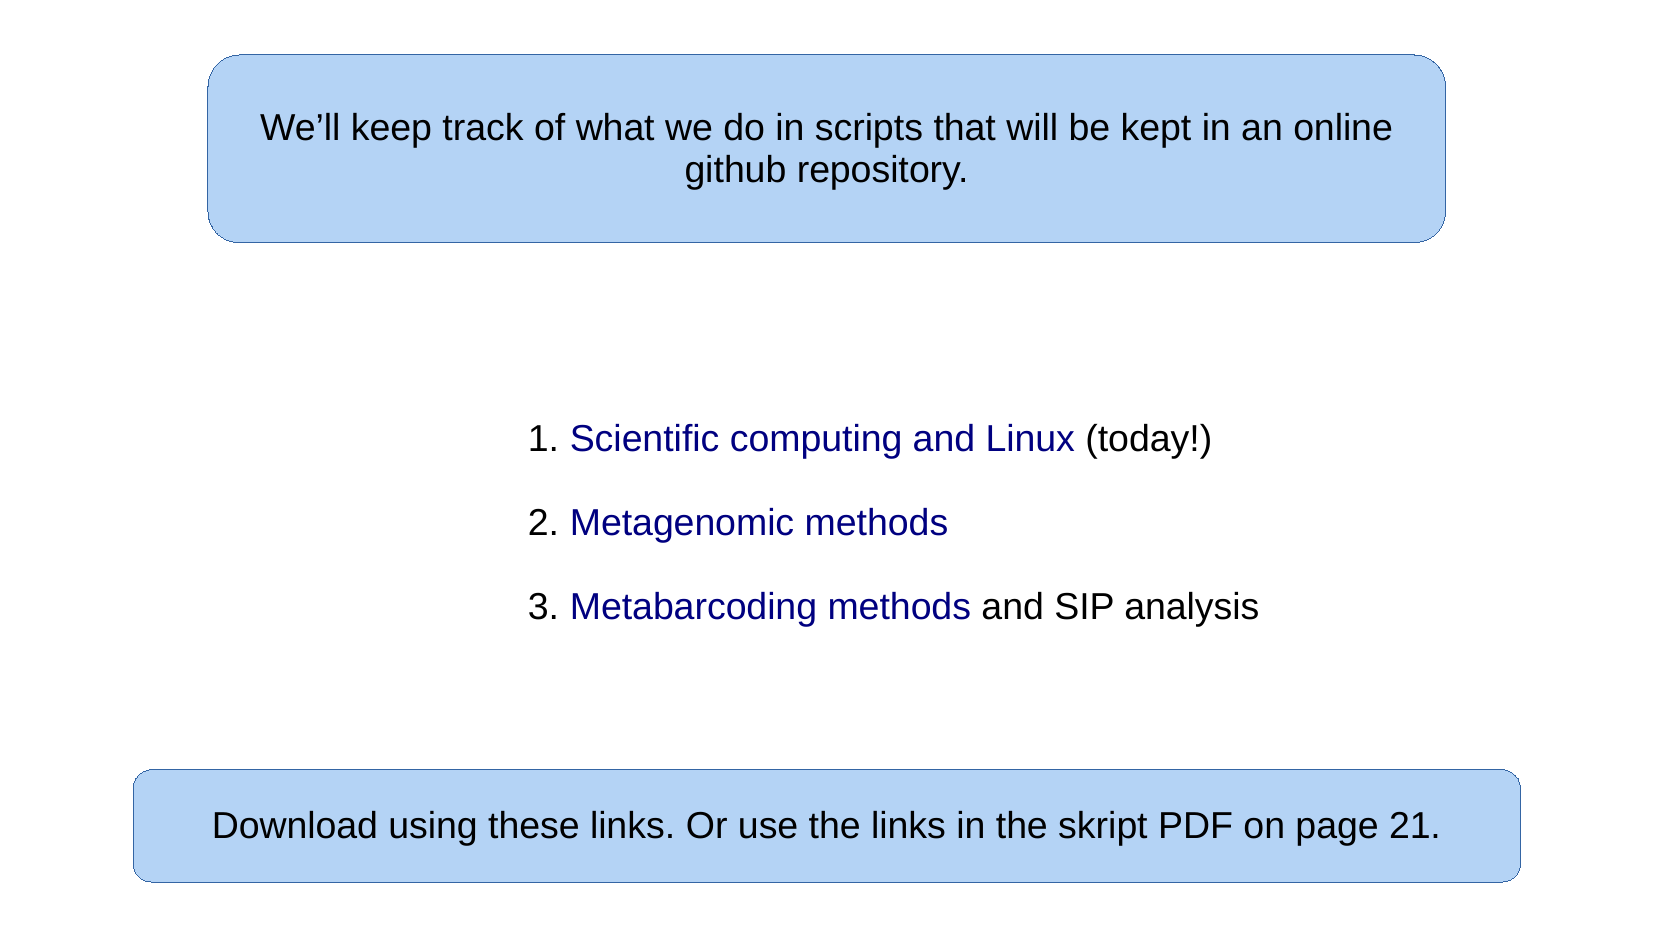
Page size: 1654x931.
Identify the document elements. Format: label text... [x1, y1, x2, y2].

text_box Download using these links. Or use the links in the skript PDF on page 21. [133, 769, 1521, 883]
text_box 1. Scientific computing and Linux (today!) 2. Metagenomic methods 3. Metabarcoding methods and SIP analysis [513, 410, 1307, 635]
text_box We’ll keep track of what we do in scripts that will be kept in an online github repository. [207, 54, 1446, 243]
